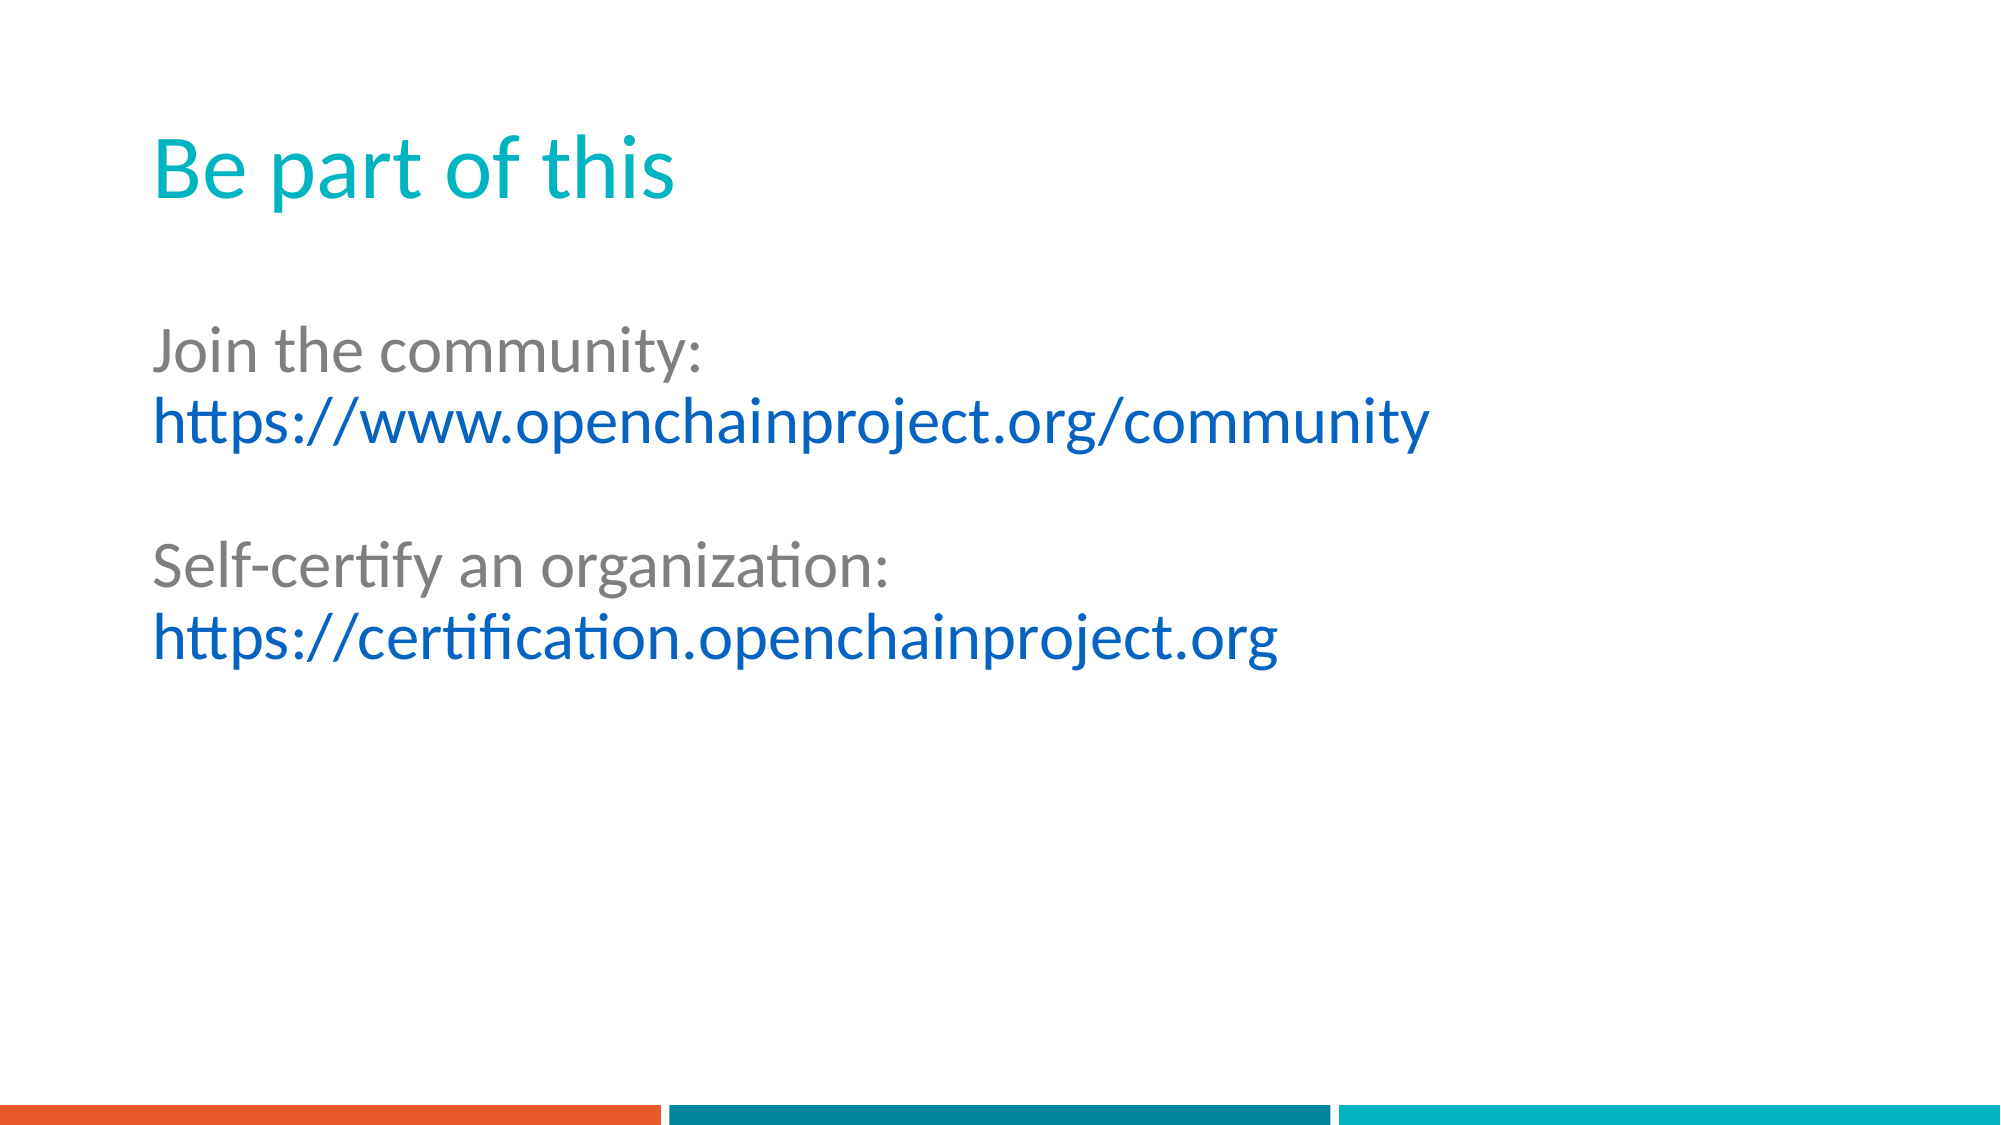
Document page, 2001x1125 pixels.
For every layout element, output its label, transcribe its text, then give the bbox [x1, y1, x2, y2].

list Join the community: https://www.openchainproject.org/community Self-certify an organization: https://certification.openchainproject.org [137, 299, 1863, 928]
title Be part of this [137, 59, 1863, 278]
